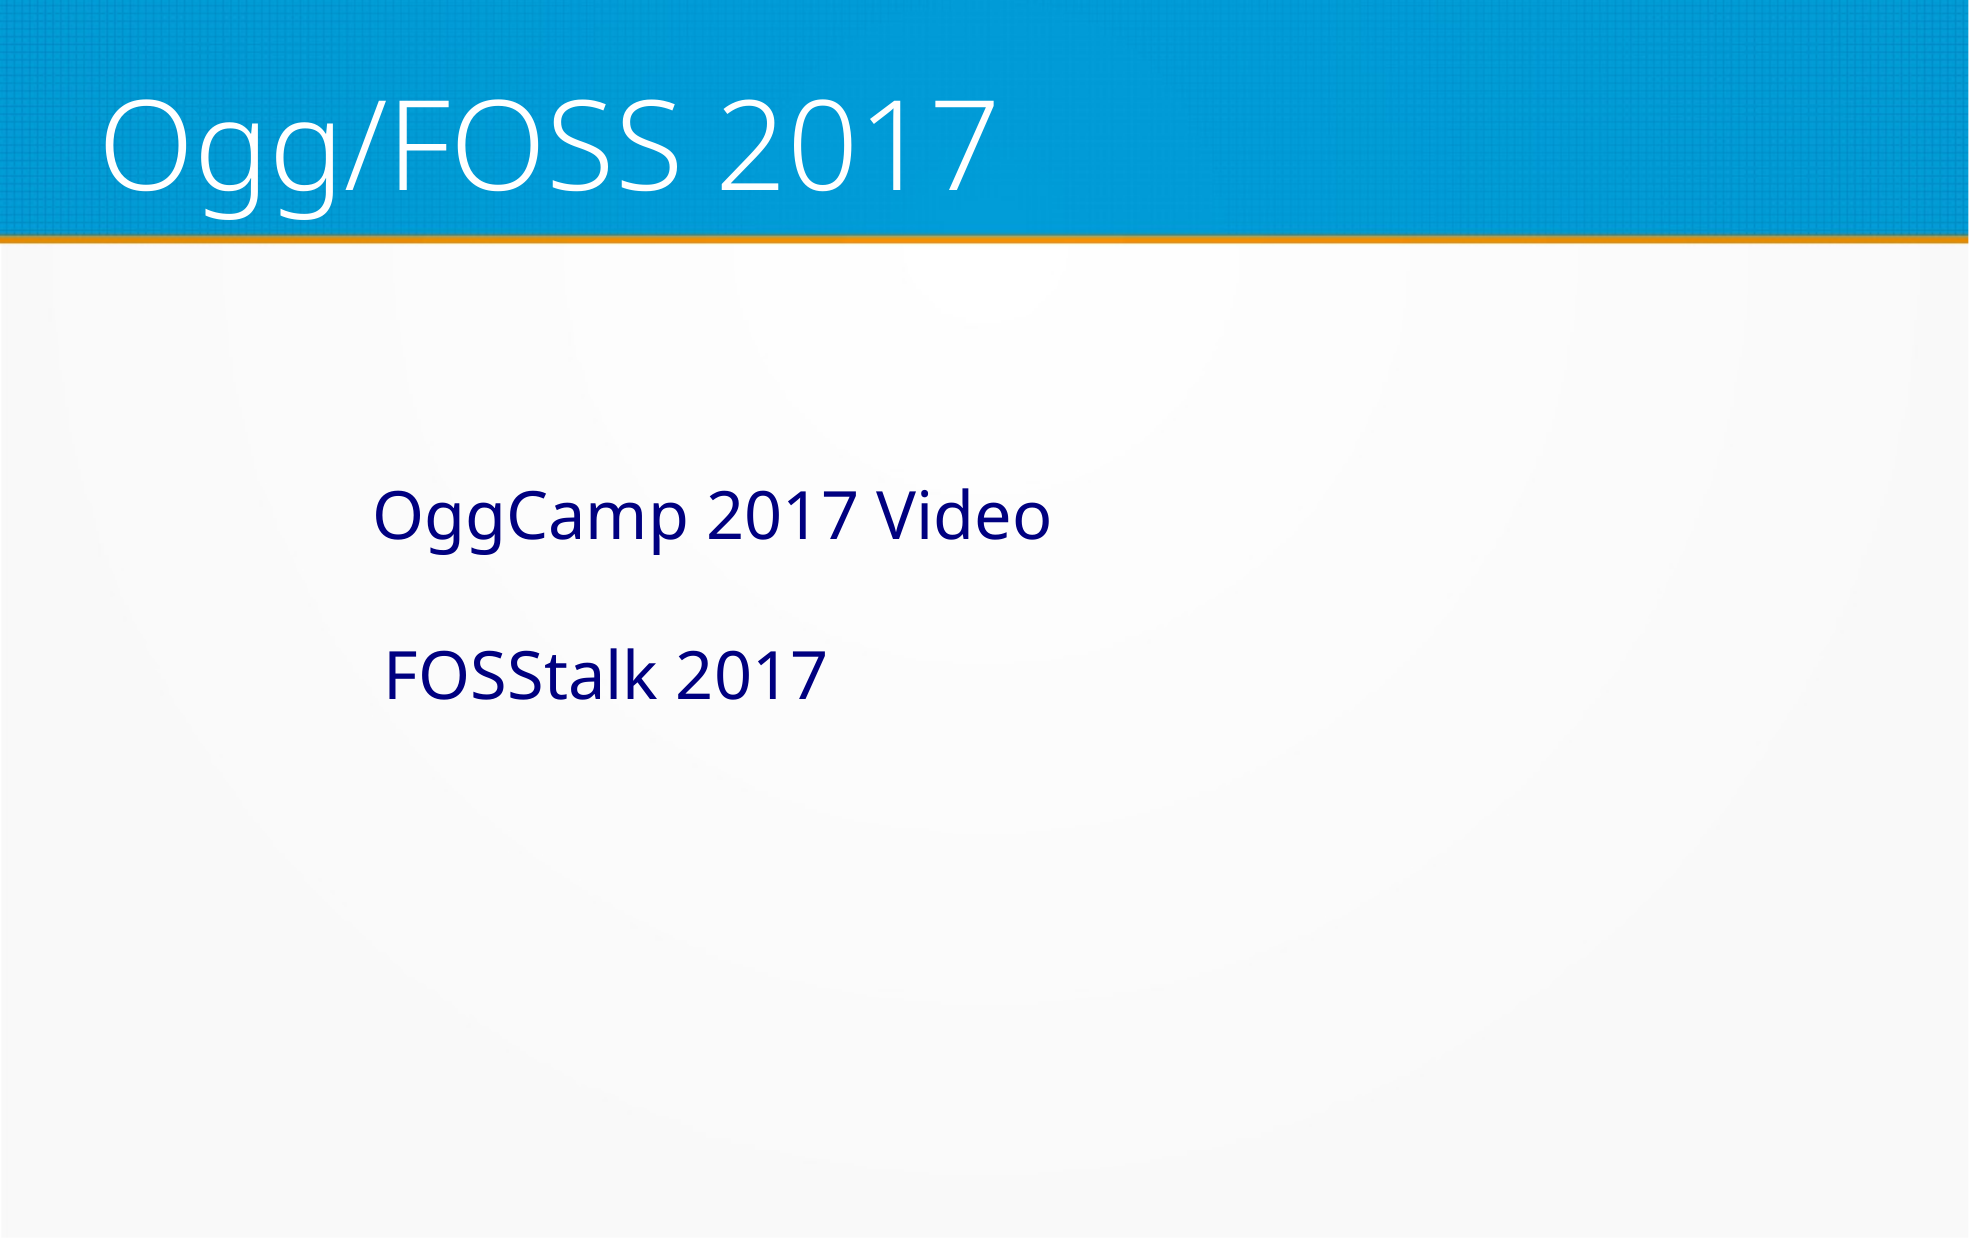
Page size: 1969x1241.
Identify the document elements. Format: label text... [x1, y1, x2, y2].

text_box OggCamp 2017 Video [366, 466, 1205, 562]
picture [0, 233, 1969, 1241]
text_box FOSStalk 2017 [377, 625, 1040, 721]
title Ogg/FOSS 2017 [98, 19, 1870, 227]
